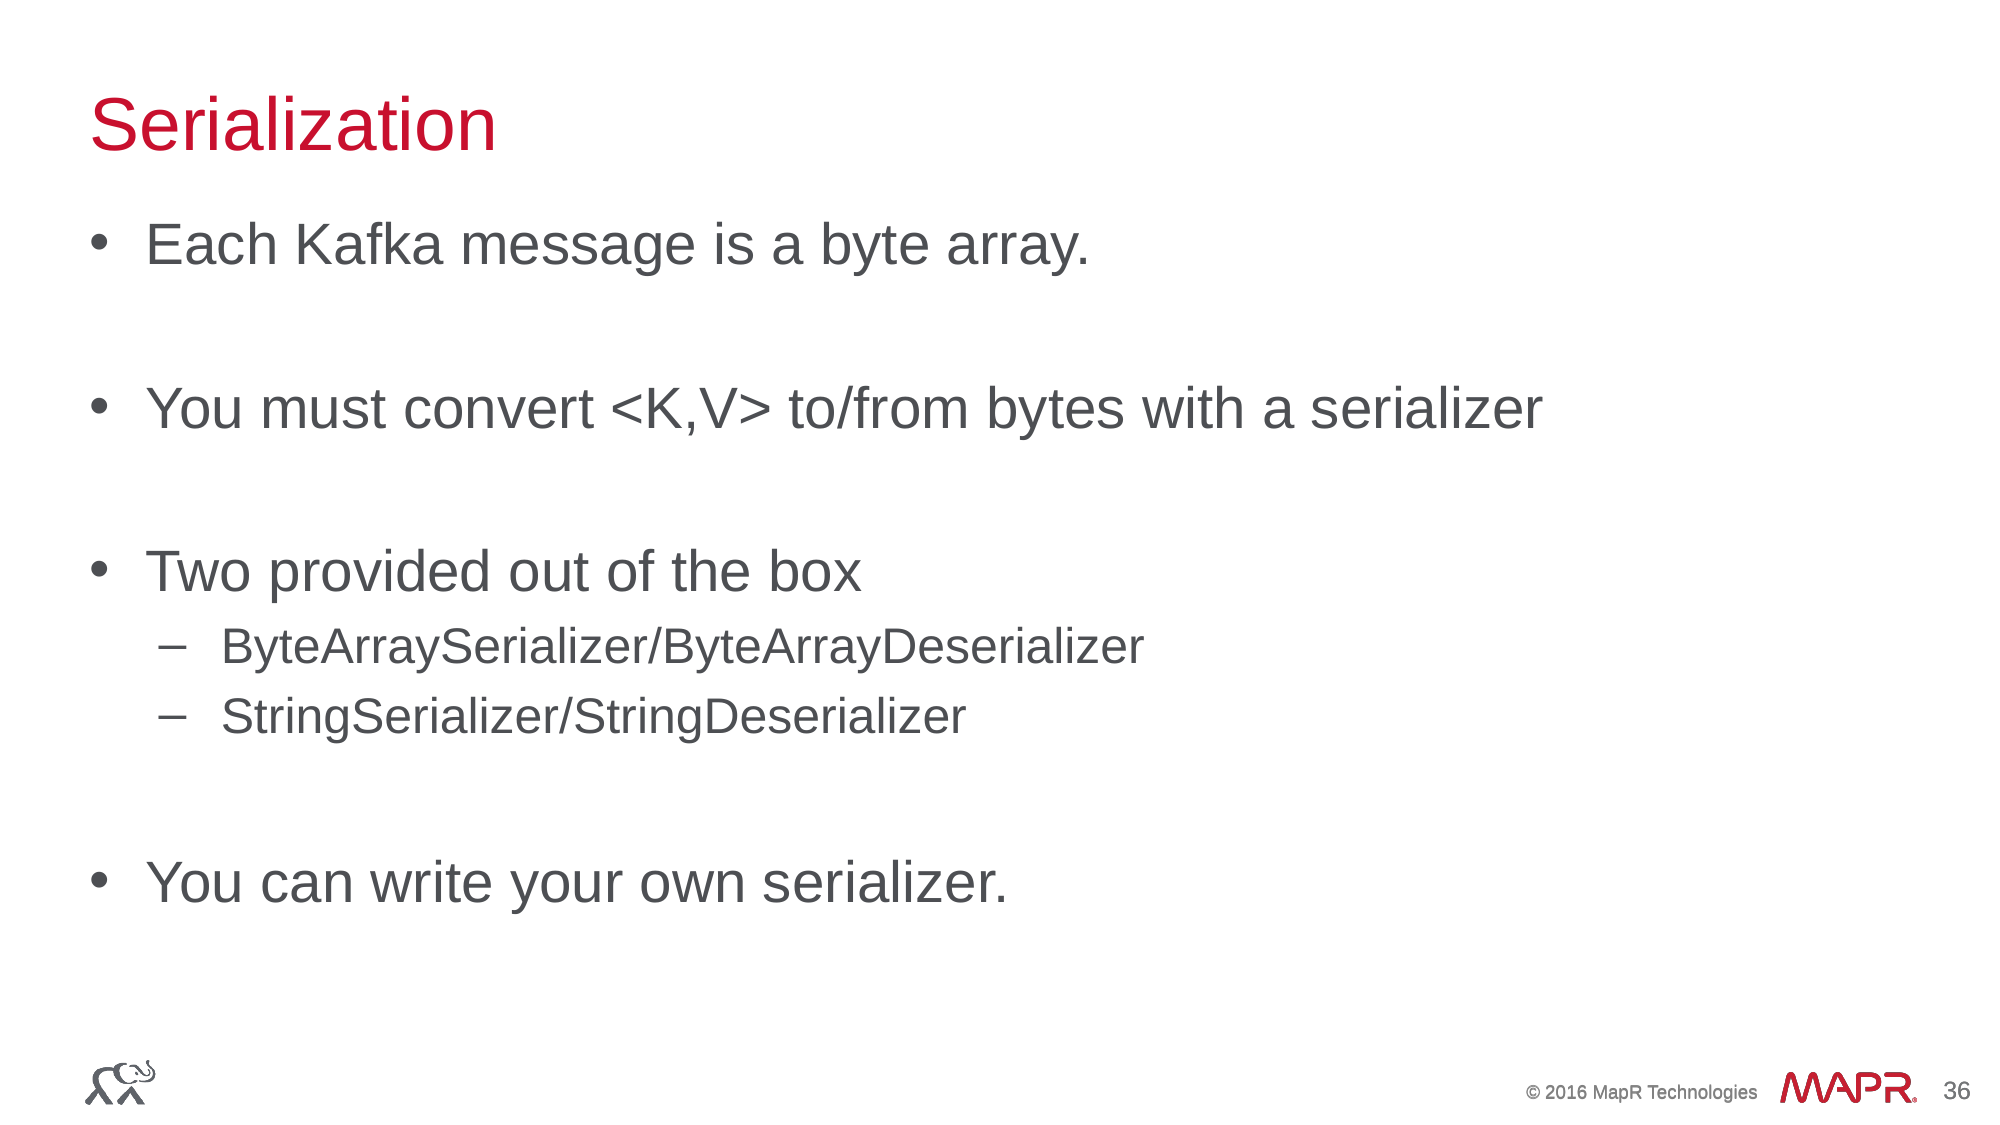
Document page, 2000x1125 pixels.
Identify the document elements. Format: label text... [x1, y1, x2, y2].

title Serialization [69, 45, 1869, 196]
list Each Kafka message is a byte array. You must convert <K,V> to/from bytes with a serializer Two provided out of the box ByteArraySerializer/ByteArrayDeserializer StringSerializer/StringDeserializer You can write your own serializer. [69, 196, 1869, 1005]
picture [75, 1038, 167, 1125]
